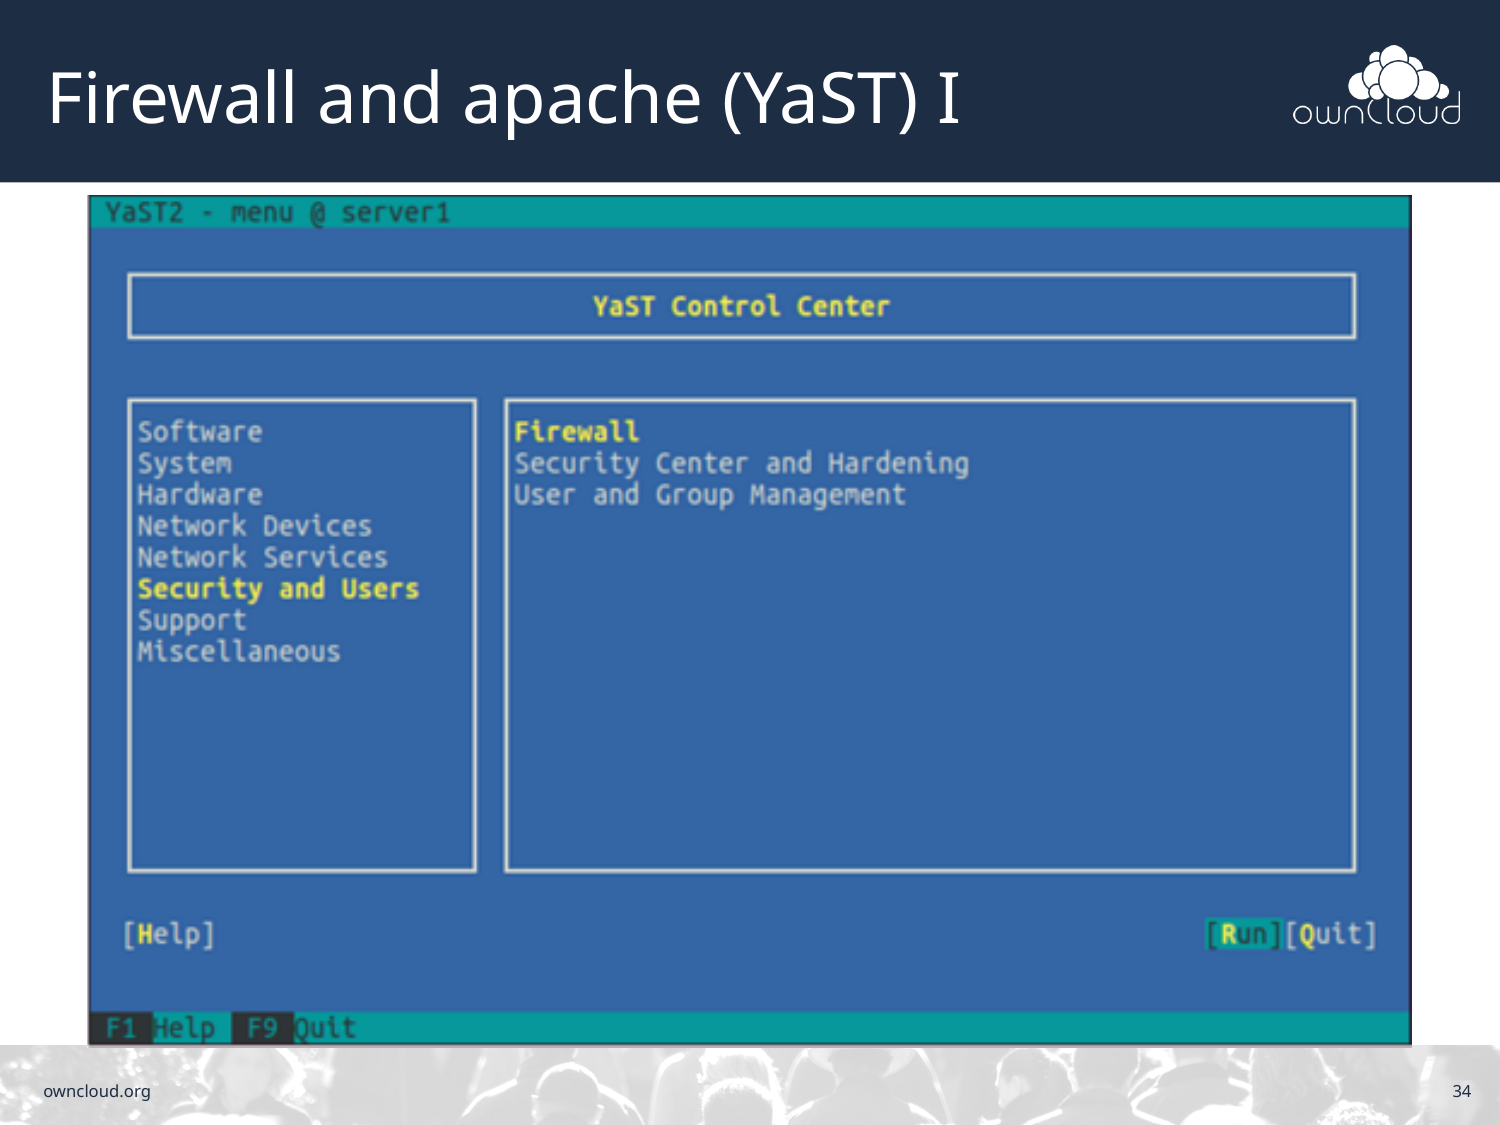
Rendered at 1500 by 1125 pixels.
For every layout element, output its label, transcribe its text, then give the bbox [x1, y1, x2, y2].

title Firewall and apache (YaST) I [46, 5, 1258, 187]
picture [1293, 45, 1460, 124]
picture [0, 195, 1500, 1125]
